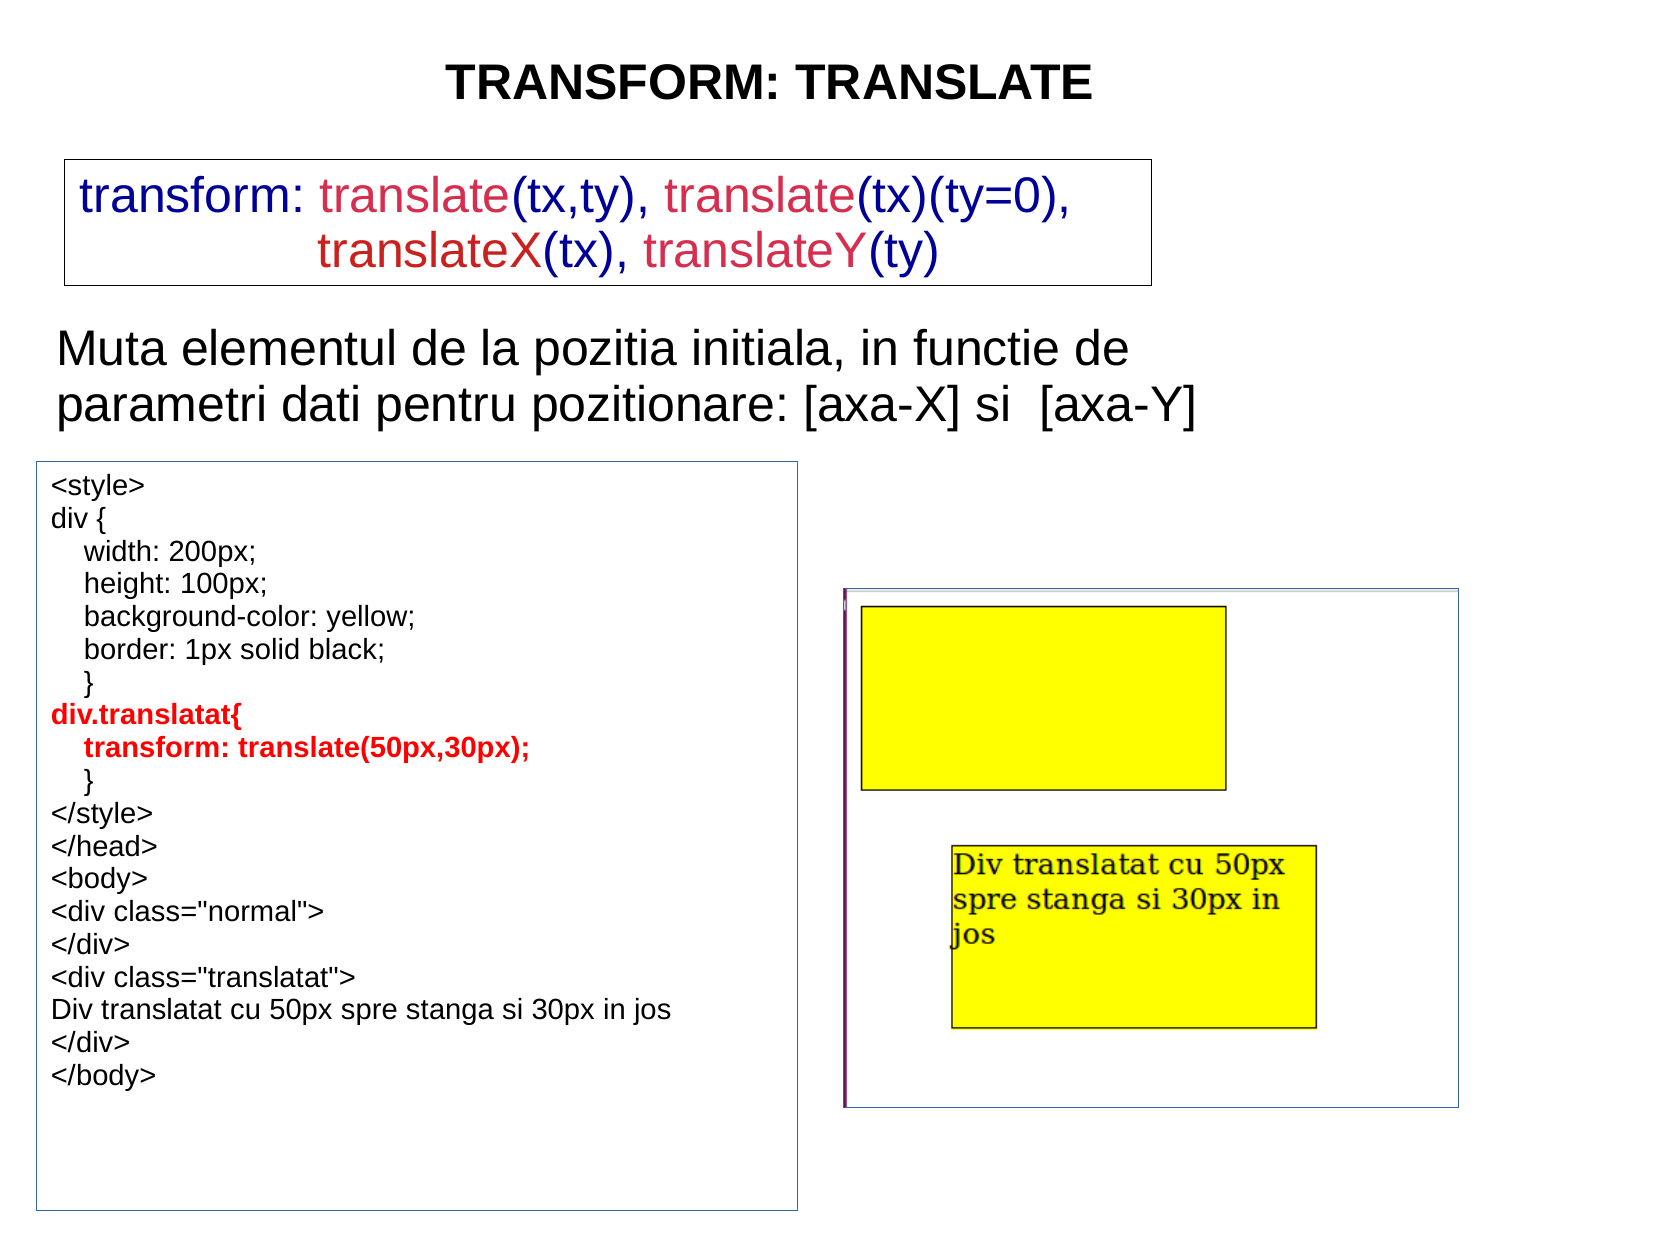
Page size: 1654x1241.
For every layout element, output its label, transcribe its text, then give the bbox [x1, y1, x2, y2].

picture [843, 588, 1459, 1108]
text_box TRANSFORM: TRANSLATE [431, 47, 1109, 118]
text_box <style> div { width: 200px; height: 100px; background-color: yellow; border: 1px solid black; } div.translatat{ transform: translate(50px,30px); } </style> </head> <body> <div class="normal"> </div> <div class="translatat"> Div translatat cu 50px spre stanga si 30px in jos </div> </body> [36, 461, 798, 1211]
text_box transform: translate(tx,ty), translate(tx)(ty=0), translateX(tx), translateY(ty) [64, 159, 1152, 286]
text_box Muta elementul de la pozitia initiala, in functie de parametri dati pentru pozitionare: [axa-X] si [axa-Y] [41, 313, 1282, 496]
